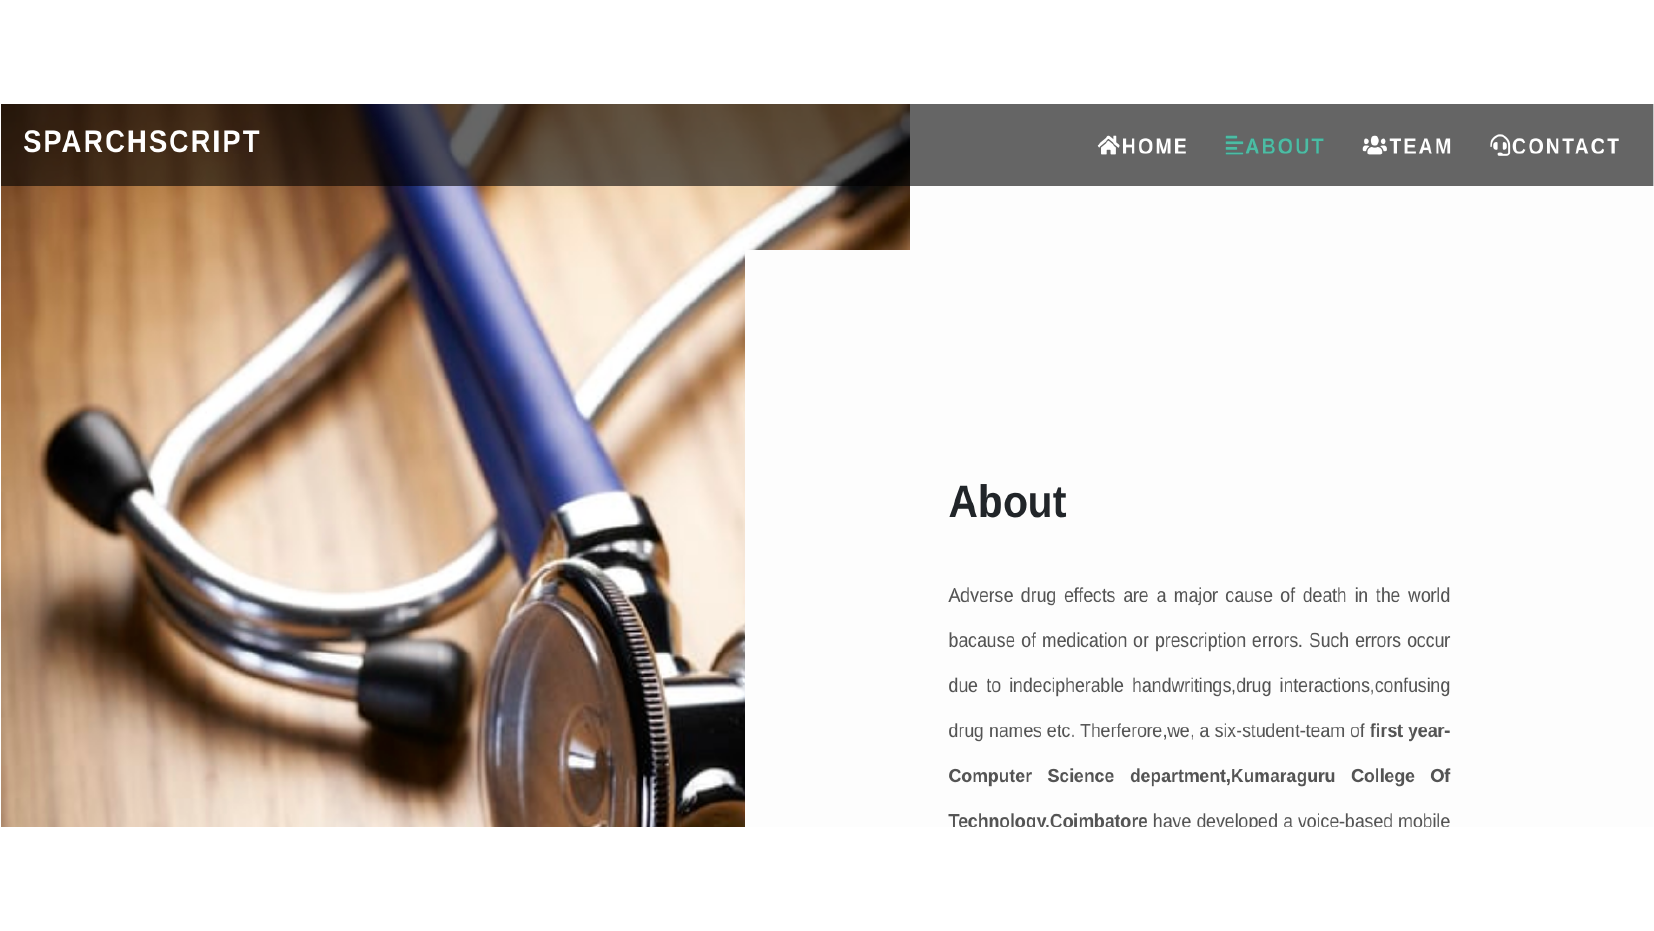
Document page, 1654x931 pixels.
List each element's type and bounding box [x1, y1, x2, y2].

picture [1, 104, 1654, 827]
